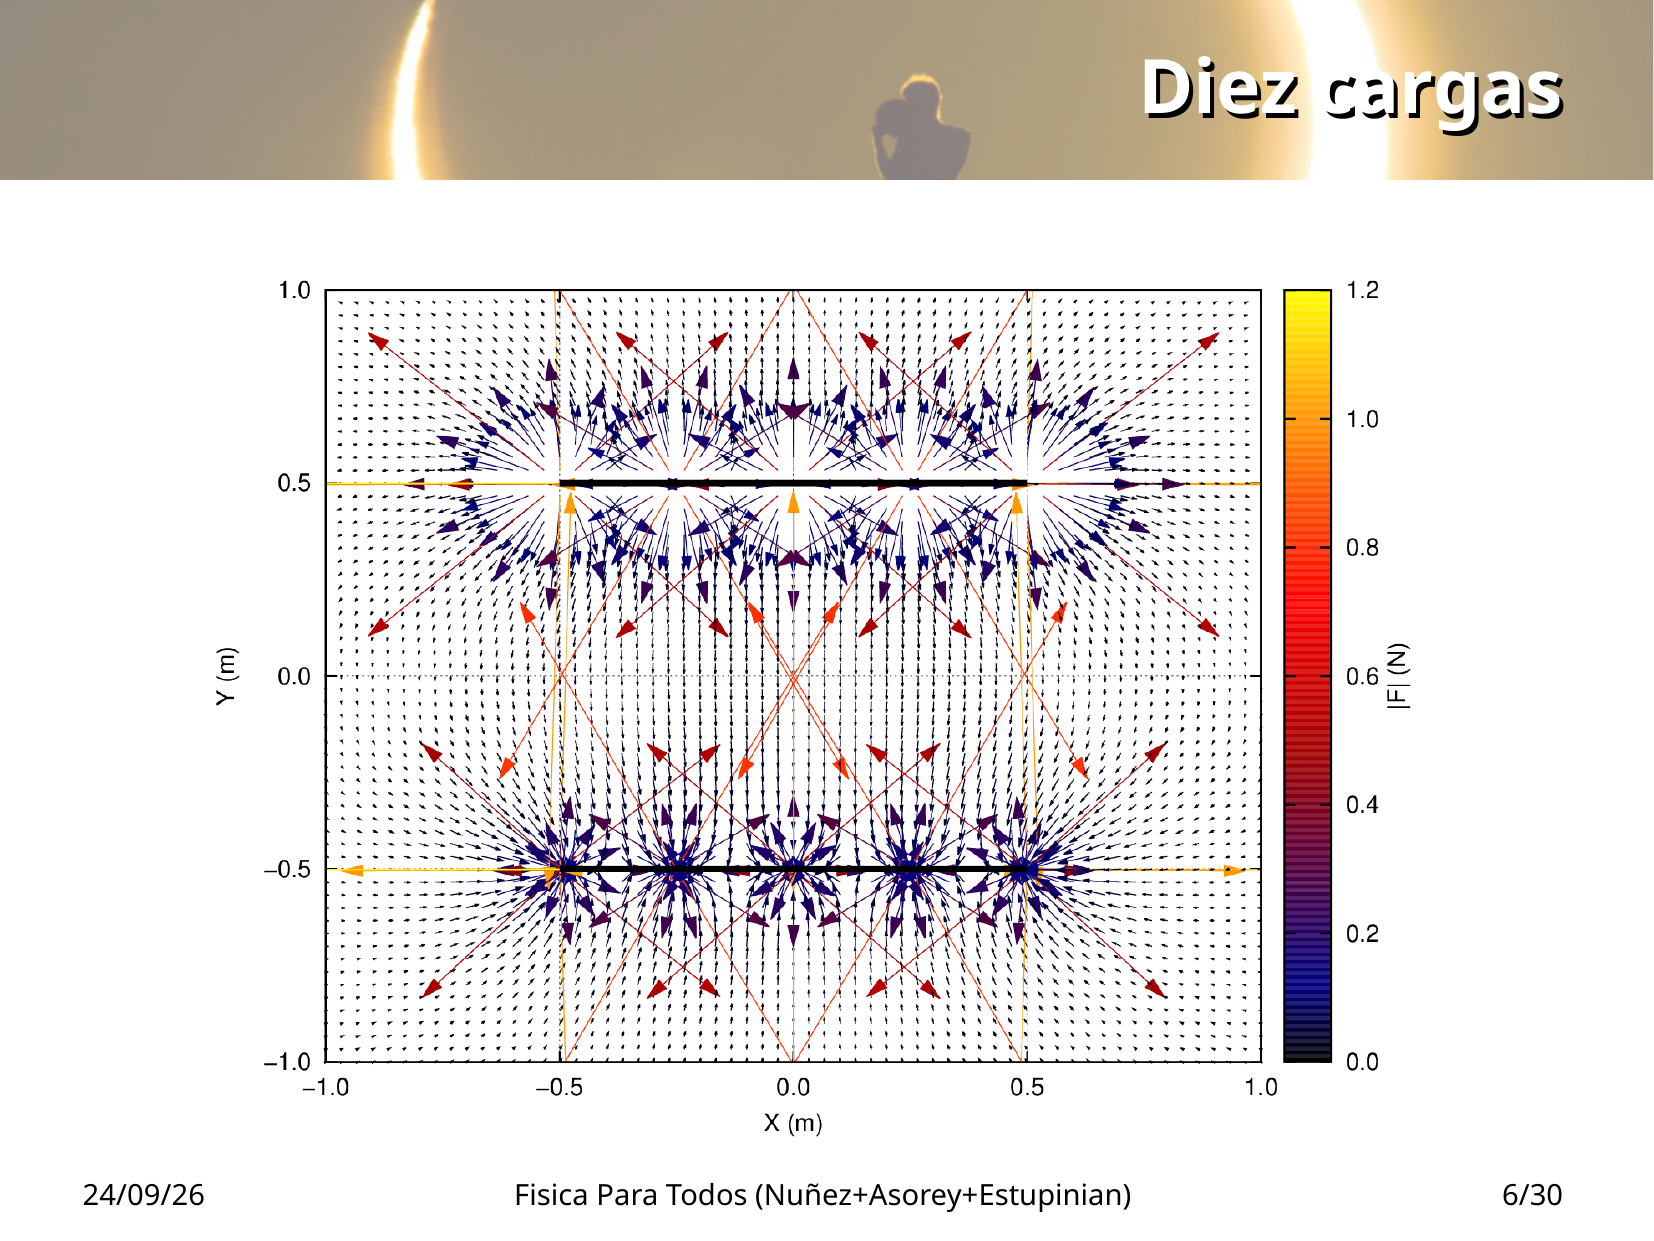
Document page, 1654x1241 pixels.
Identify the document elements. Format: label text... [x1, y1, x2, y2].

picture [0, 0, 1654, 180]
title Diez cargas [75, 19, 1564, 151]
picture [206, 260, 1459, 1141]
